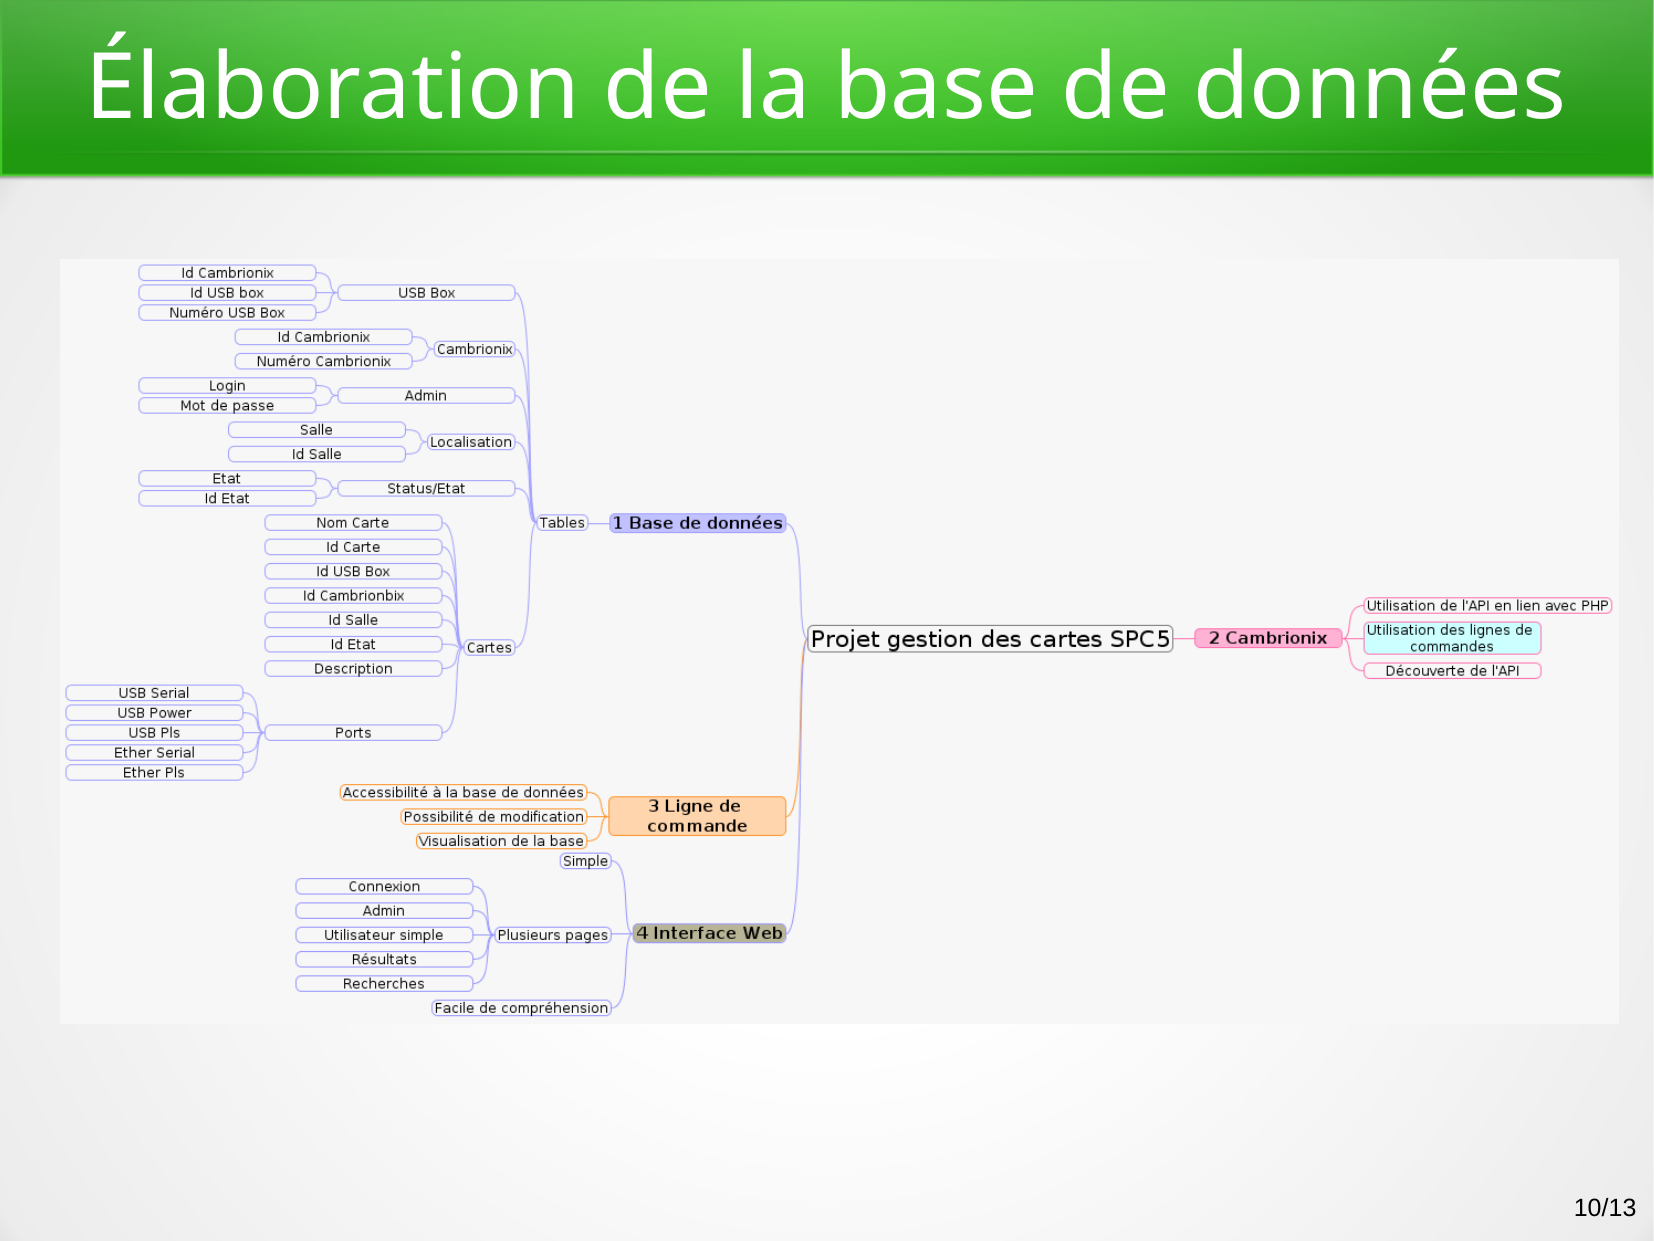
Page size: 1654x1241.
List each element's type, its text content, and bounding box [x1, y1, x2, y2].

text_box 10/13 [1559, 1186, 1654, 1229]
picture [0, 0, 1654, 1241]
title Élaboration de la base de données [82, 11, 1571, 154]
